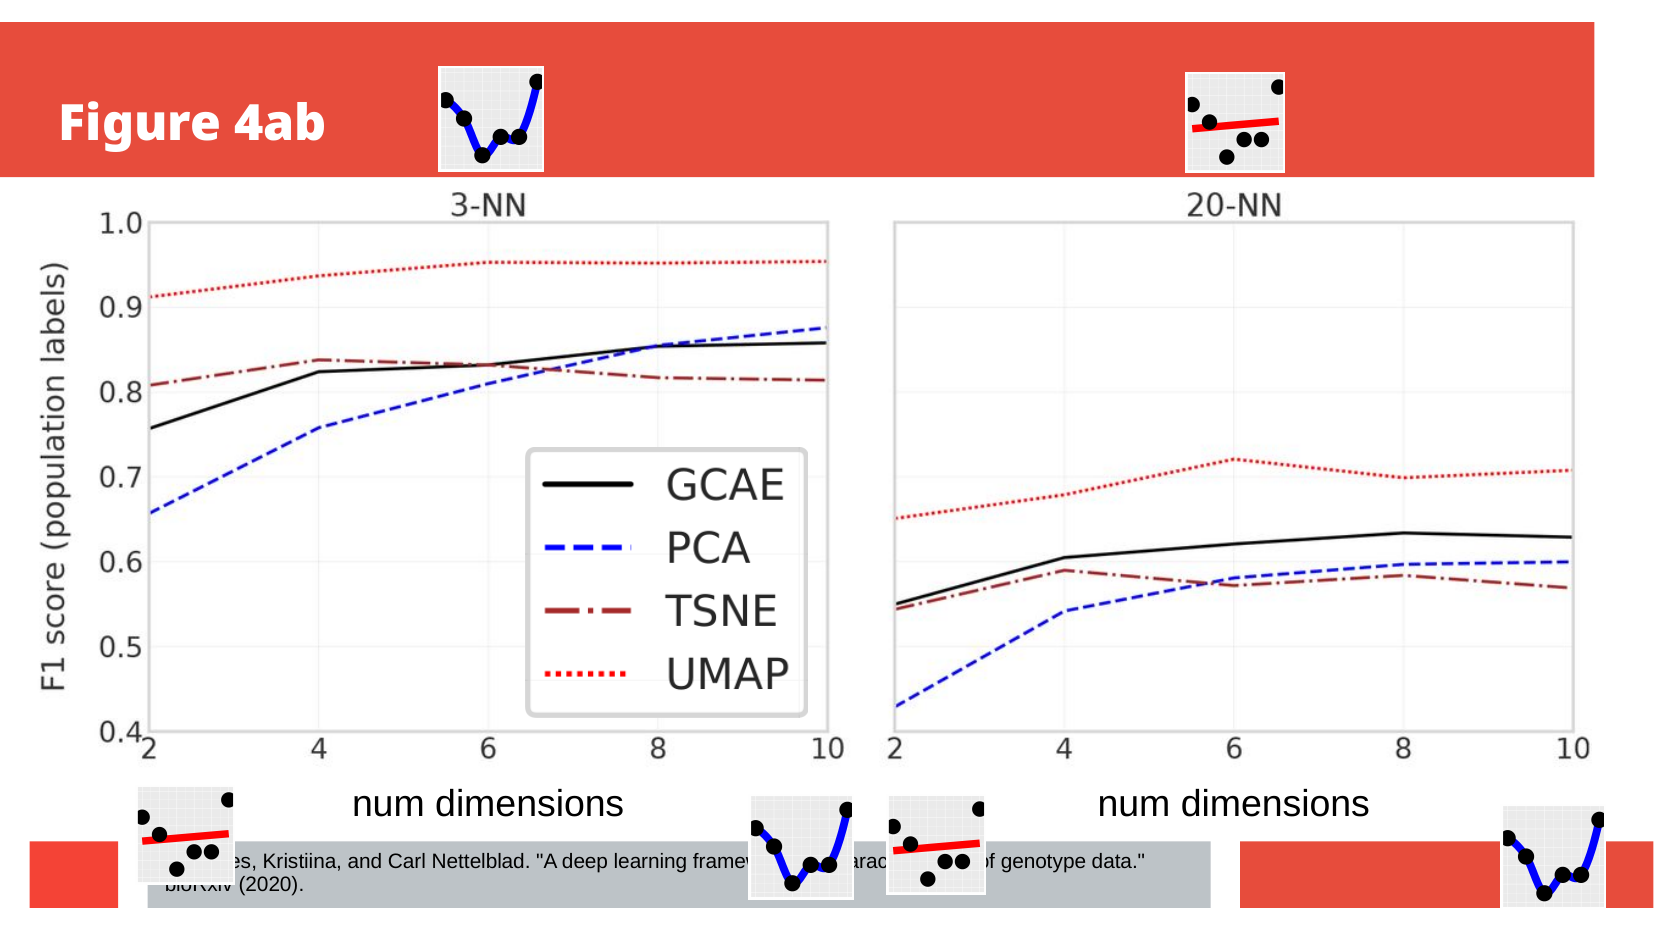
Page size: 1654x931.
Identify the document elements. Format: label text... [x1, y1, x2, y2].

text_box Ausmees, Kristiina, and Carl Nettelblad. "A deep learning framework for characterization of genotype data." bioRxiv (2020). [150, 842, 1186, 904]
picture [1185, 72, 1285, 173]
picture [438, 66, 544, 172]
text_box num dimensions [337, 775, 640, 833]
picture [30, 191, 1620, 910]
title Figure 4ab [59, 44, 1595, 156]
text_box num dimensions [1083, 775, 1385, 833]
